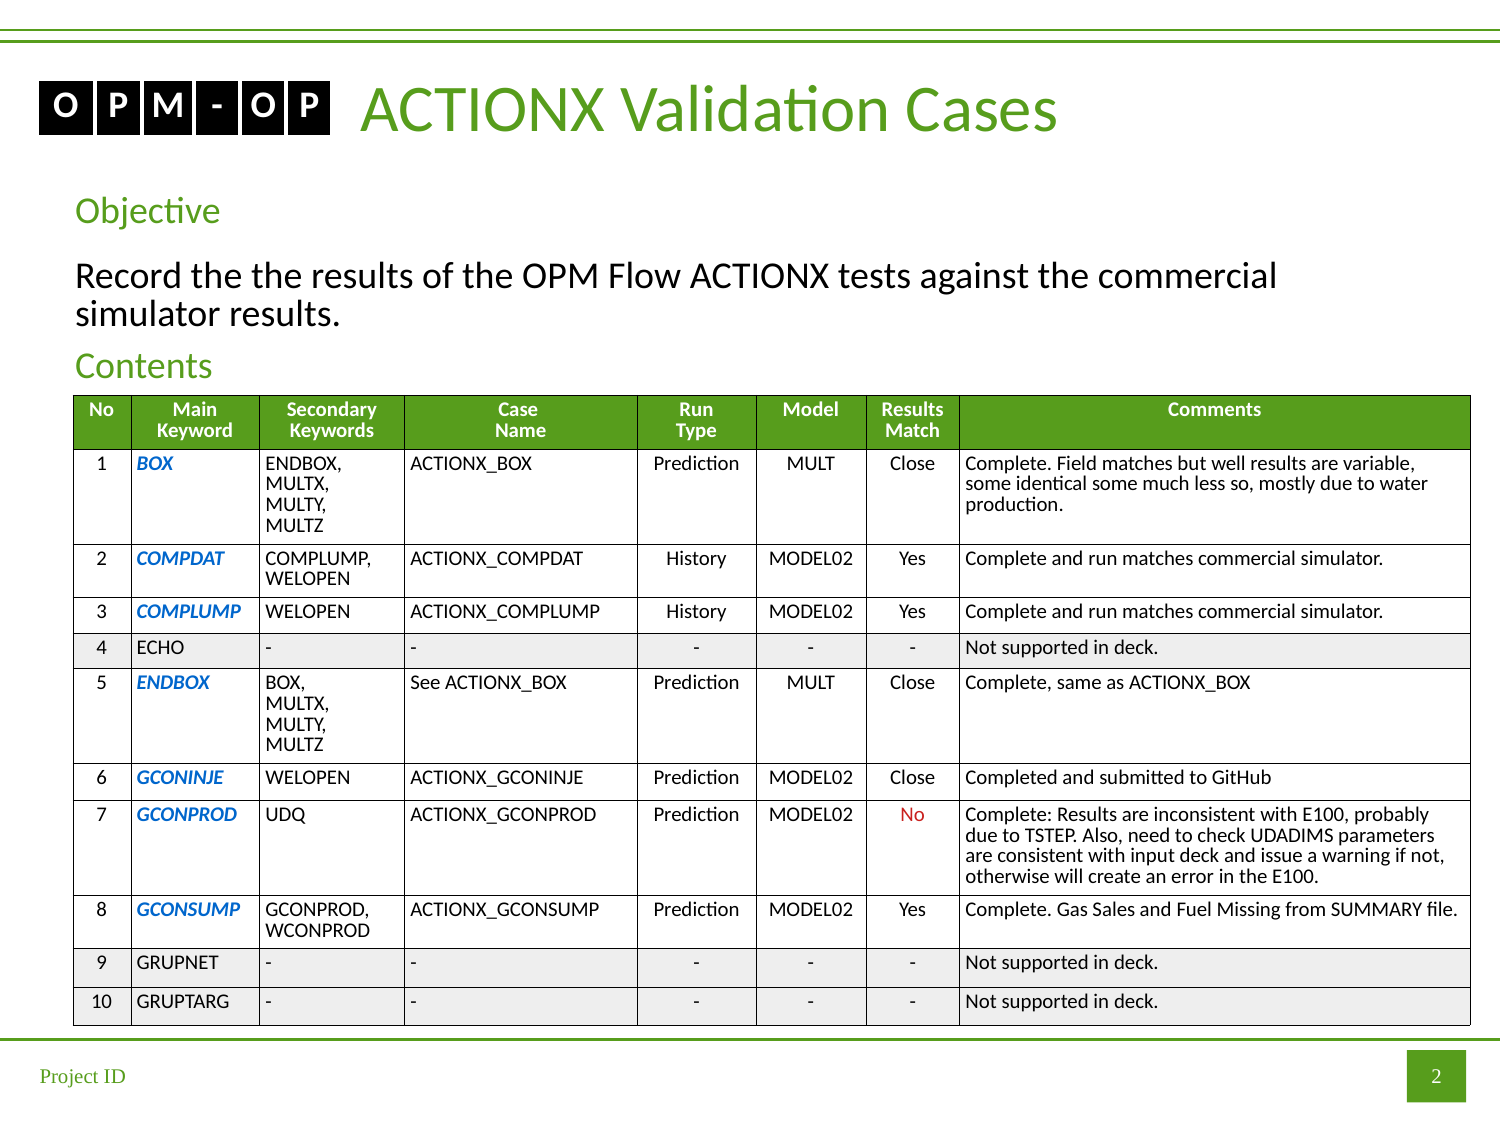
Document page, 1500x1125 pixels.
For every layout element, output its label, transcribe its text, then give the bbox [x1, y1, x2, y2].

table_cell ENDBOX [132, 669, 259, 763]
table_cell No [867, 801, 959, 895]
table_cell 7 [74, 801, 131, 895]
table_cell COMPLUMP [132, 598, 259, 633]
table_cell MODEL02 [757, 801, 866, 895]
table_cell - [757, 949, 866, 987]
table_cell See ACTIONX_BOX [405, 669, 637, 763]
table_cell 2 [74, 545, 131, 597]
table_cell Complete and run matches commercial simulator. [960, 598, 1470, 633]
table_cell Yes [867, 598, 959, 633]
table_cell WELOPEN [260, 598, 404, 633]
table_cell Completed and submitted to GitHub [960, 764, 1470, 800]
table_cell GCONSUMP [132, 896, 259, 948]
table_cell 10 [74, 988, 131, 1025]
table_header Results Match [867, 396, 959, 449]
table_cell Complete and run matches commercial simulator. [960, 545, 1470, 597]
table_cell Prediction [638, 764, 756, 800]
table_cell GCONPROD [132, 801, 259, 895]
table_cell 3 [74, 598, 131, 633]
table_cell Prediction [638, 896, 756, 948]
table_cell ACTIONX_GCONINJE [405, 764, 637, 800]
table_cell ECHO [132, 634, 259, 668]
table_cell ENDBOX, MULTX, MULTY, MULTZ [260, 450, 404, 544]
title ACTIONX Validation Cases [360, 77, 1425, 153]
table_cell - [260, 988, 404, 1025]
table_cell - [638, 634, 756, 668]
table_cell Close [867, 764, 959, 800]
table_cell ACTIONX_BOX [405, 450, 637, 544]
table_cell - [638, 988, 756, 1025]
table_header Model [757, 396, 866, 449]
table_header Secondary Keywords [260, 396, 404, 449]
table_cell Prediction [638, 801, 756, 895]
table_cell 8 [74, 896, 131, 948]
list Objective Record the the results of the OPM Flow ACTIONX tests against the commercial simulator results. Contents [75, 195, 1426, 390]
table_cell - [405, 988, 637, 1025]
table_cell ACTIONX_GCONSUMP [405, 896, 637, 948]
table_cell ACTIONX_GCONPROD [405, 801, 637, 895]
table_cell 1 [74, 450, 131, 544]
table_cell GCONINJE [132, 764, 259, 800]
table_cell Close [867, 669, 959, 763]
table_cell GCONPROD, WCONPROD [260, 896, 404, 948]
table_cell 4 [74, 634, 131, 668]
table_cell BOX, MULTX, MULTY, MULTZ [260, 669, 404, 763]
table_cell 6 [74, 764, 131, 800]
table_cell Not supported in deck. [960, 988, 1470, 1025]
table_cell MULT [757, 669, 866, 763]
table_cell GRUPTARG [132, 988, 259, 1025]
table_cell COMPDAT [132, 545, 259, 597]
table_cell 9 [74, 949, 131, 987]
table_header Case Name [405, 396, 637, 449]
table_cell - [757, 634, 866, 668]
table_cell Yes [867, 896, 959, 948]
table_cell Close [867, 450, 959, 544]
table_cell - [757, 988, 866, 1025]
table_cell BOX [132, 450, 259, 544]
table_header No [74, 396, 131, 449]
table_cell - [405, 634, 637, 668]
table_header Run Type [638, 396, 756, 449]
table_header Main Keyword [132, 396, 259, 449]
table_cell MODEL02 [757, 545, 866, 597]
table_cell Complete. Field matches but well results are variable, some identical some much less so, mostly due to water production. [960, 450, 1470, 544]
table_cell - [867, 949, 959, 987]
table_cell Prediction [638, 669, 756, 763]
table_cell - [867, 634, 959, 668]
table_cell UDQ [260, 801, 404, 895]
table_cell MODEL02 [757, 598, 866, 633]
table_cell ACTIONX_COMPDAT [405, 545, 637, 597]
table_cell COMPLUMP, WELOPEN [260, 545, 404, 597]
table_cell MODEL02 [757, 764, 866, 800]
table_cell Prediction [638, 450, 756, 544]
table_cell - [260, 634, 404, 668]
table_cell MULT [757, 450, 866, 544]
table_cell - [867, 988, 959, 1025]
table_cell Complete: Results are inconsistent with E100, probably due to TSTEP. Also, need to check UDADIMS parameters are consistent with input deck and issue a warning if not, otherwise will create an error in the E100. [960, 801, 1470, 895]
table_header Comments [960, 396, 1470, 449]
table_cell GRUPNET [132, 949, 259, 987]
table_cell - [260, 949, 404, 987]
table_cell - [638, 949, 756, 987]
table_cell ACTIONX_COMPLUMP [405, 598, 637, 633]
table_cell Not supported in deck. [960, 949, 1470, 987]
table_cell Complete, same as ACTIONX_BOX [960, 669, 1470, 763]
table_cell History [638, 545, 756, 597]
table_cell Not supported in deck. [960, 634, 1470, 668]
table_cell 5 [74, 669, 131, 763]
table_cell Complete. Gas Sales and Fuel Missing from SUMMARY file. [960, 896, 1470, 948]
table_cell History [638, 598, 756, 633]
table_cell MODEL02 [757, 896, 866, 948]
table_cell WELOPEN [260, 764, 404, 800]
table_cell Yes [867, 545, 959, 597]
table_cell - [405, 949, 637, 987]
